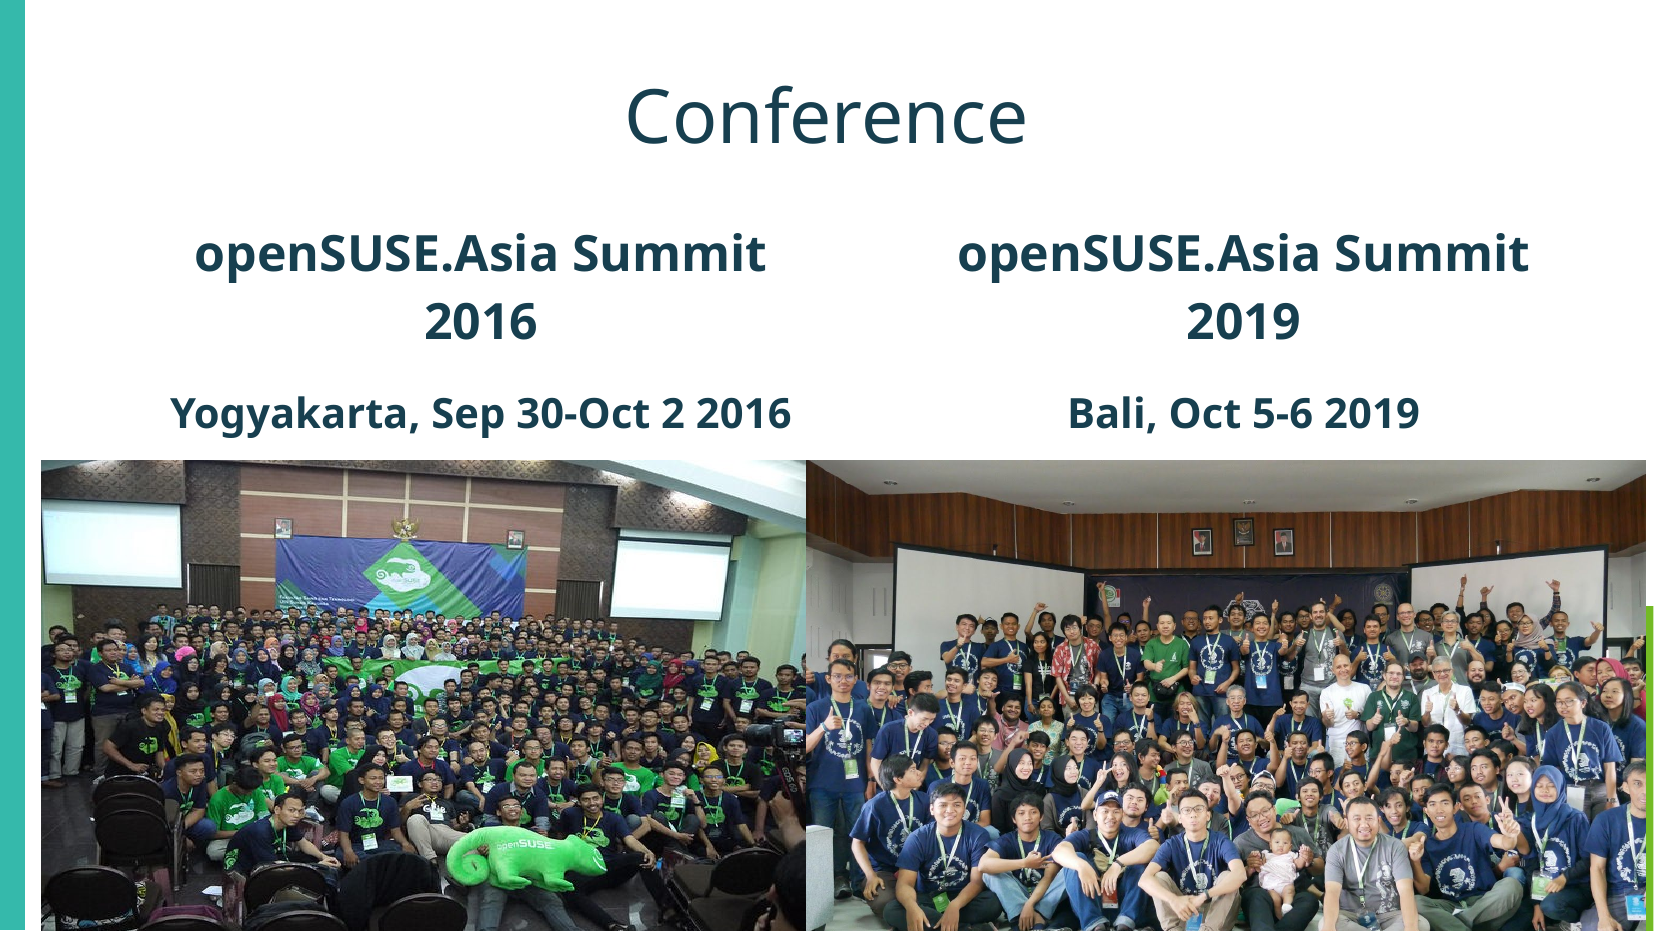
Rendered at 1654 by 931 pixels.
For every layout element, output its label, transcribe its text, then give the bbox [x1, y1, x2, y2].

list openSUSE.Asia Summit 2016 Yogyakarta, Sep 30-Oct 2 2016 446 attendees [82, 217, 809, 460]
list openSUSE.Asia Summit 2019 Bali, Oct 5-6 2019 192 attendees [845, 217, 1572, 460]
title Conference [82, 37, 1571, 193]
picture [41, 460, 1646, 931]
